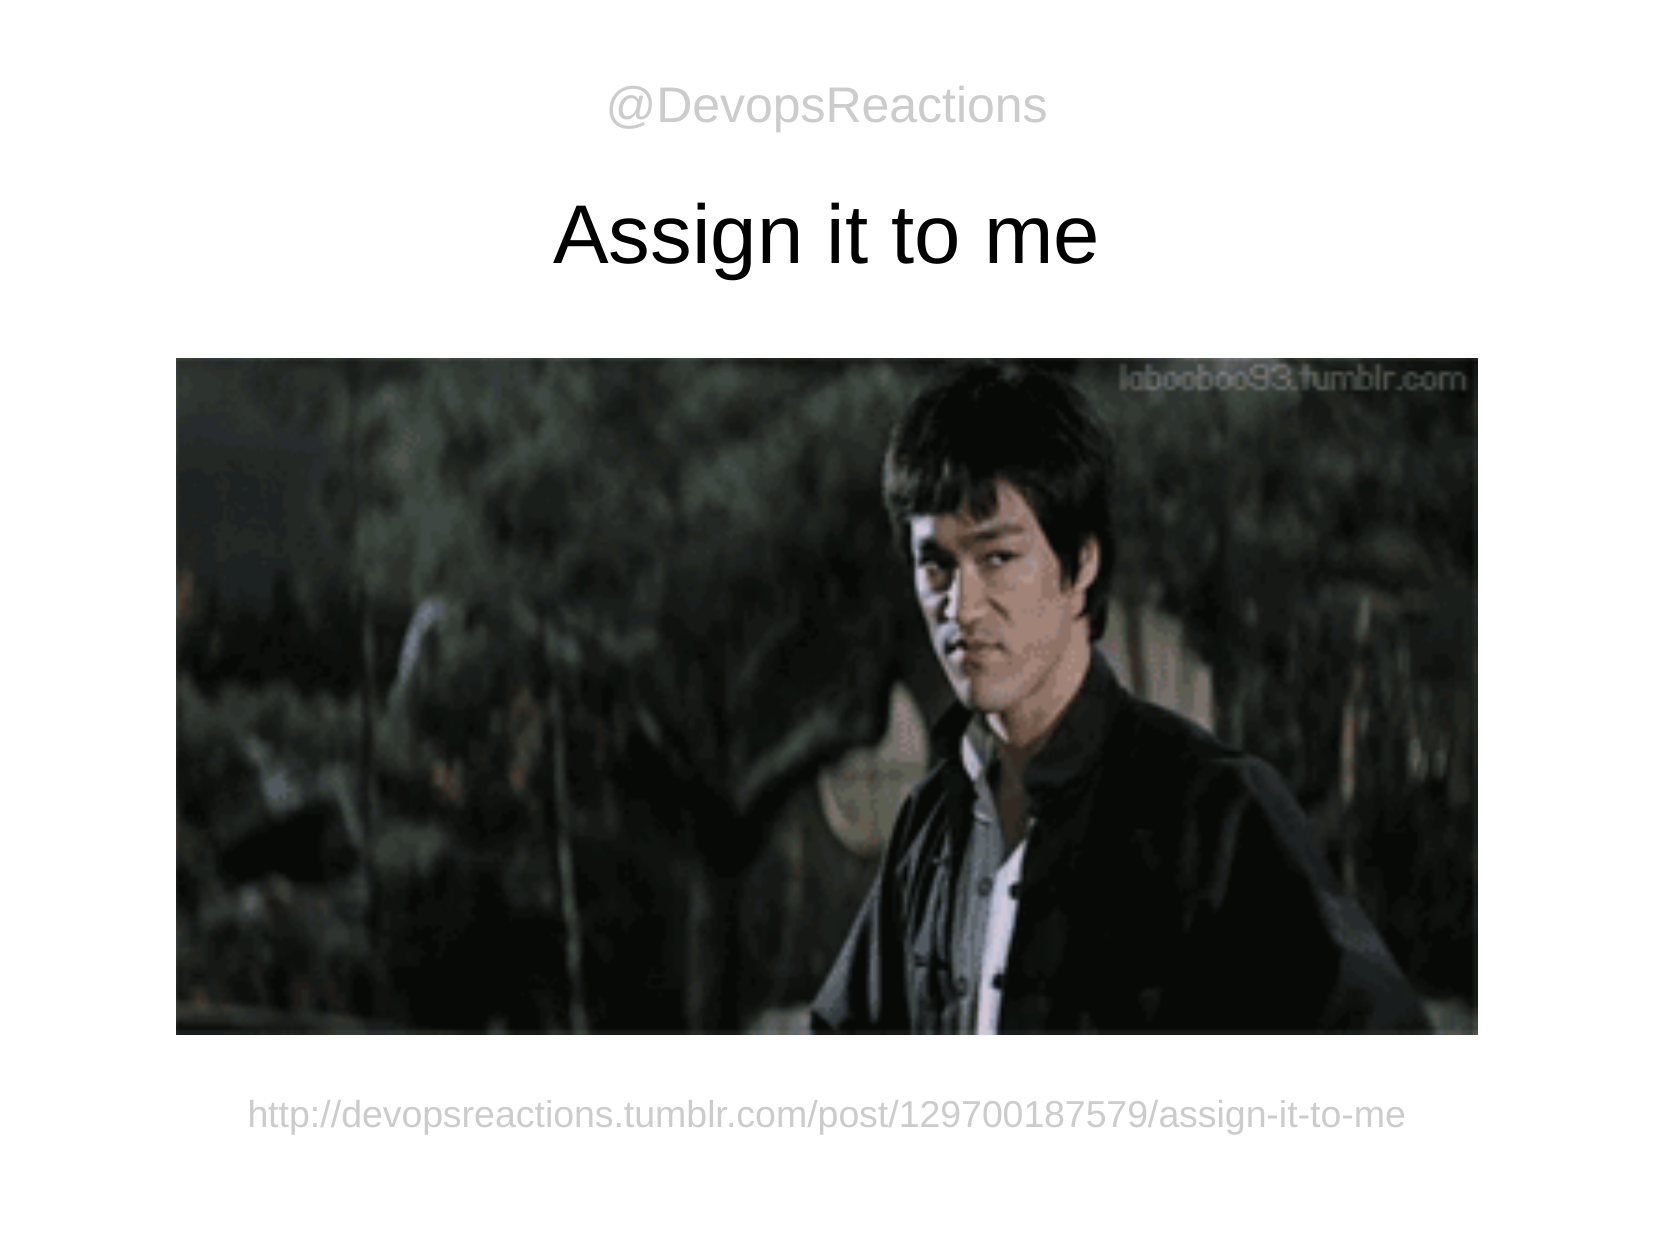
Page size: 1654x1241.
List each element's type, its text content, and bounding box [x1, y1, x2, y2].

picture [176, 358, 1478, 1036]
text_box http://devopsreactions.tumblr.com/post/129700187579/assign-it-to-me [232, 1085, 1421, 1143]
text_box @DevopsReactions Assign it to me [538, 69, 1115, 289]
